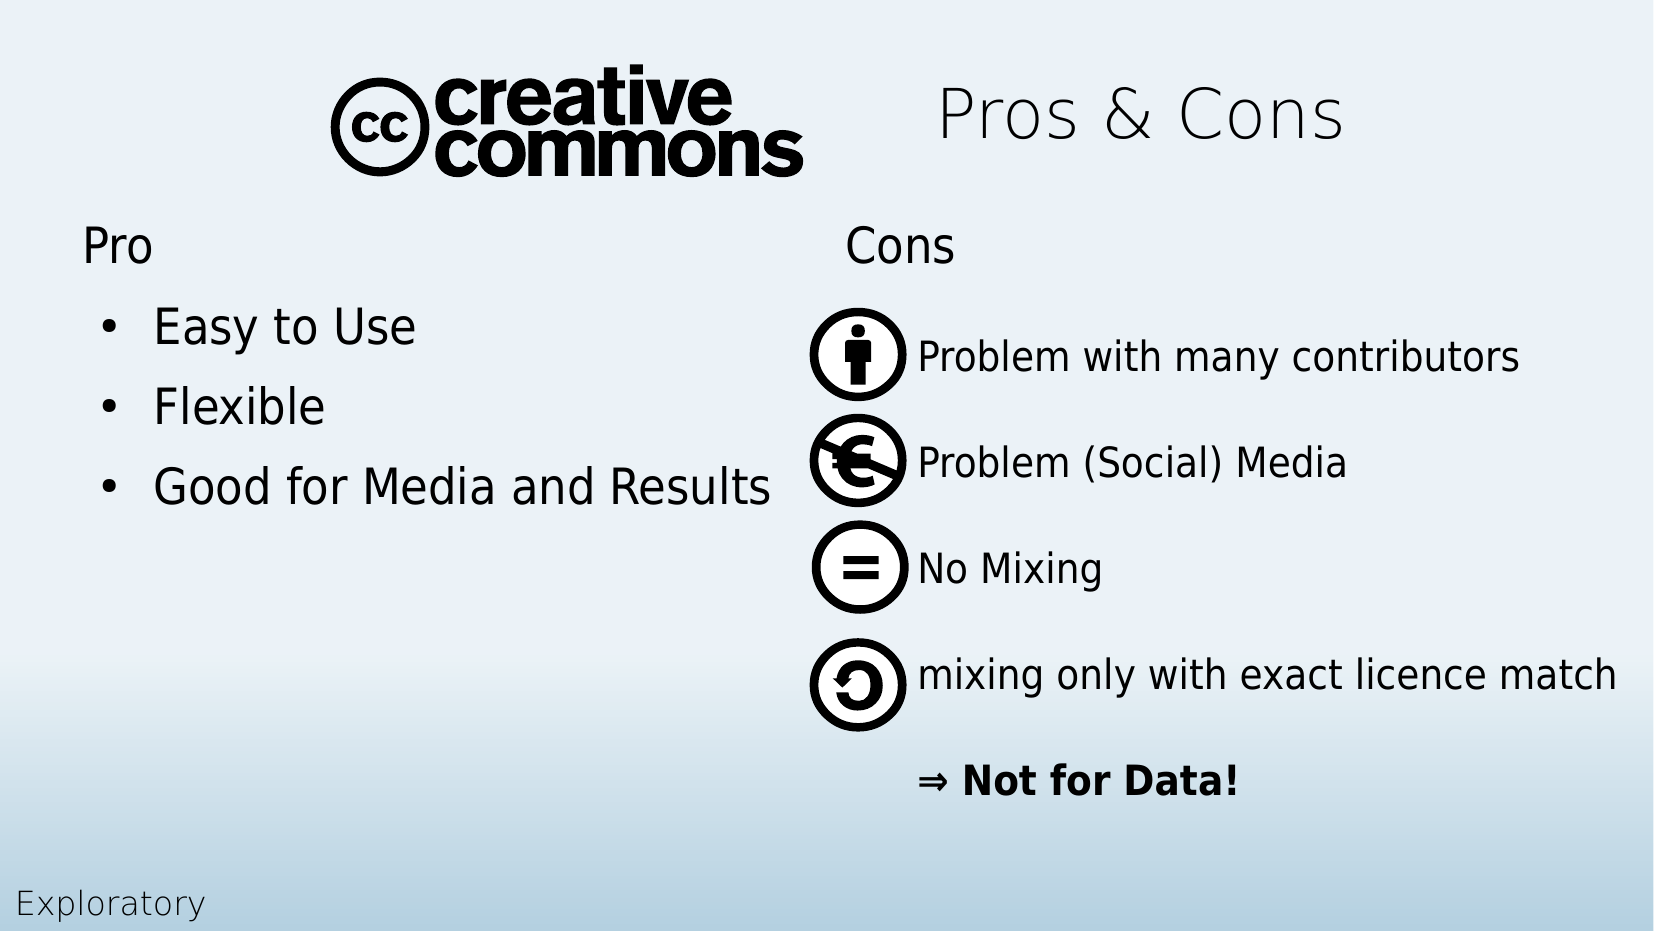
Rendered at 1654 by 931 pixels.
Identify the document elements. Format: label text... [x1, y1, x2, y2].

picture [808, 637, 908, 733]
list Cons Problem with many contributors Problem (Social) Media No Mixing mixing only with exact licence match ⇒ Not for Data! [845, 217, 1654, 851]
picture [811, 519, 910, 615]
picture [808, 413, 908, 508]
list Pro Easy to Use Flexible Good for Media and Results [82, 217, 809, 757]
picture [330, 64, 804, 178]
title Pros & Cons [82, 37, 1347, 193]
picture [808, 307, 908, 402]
